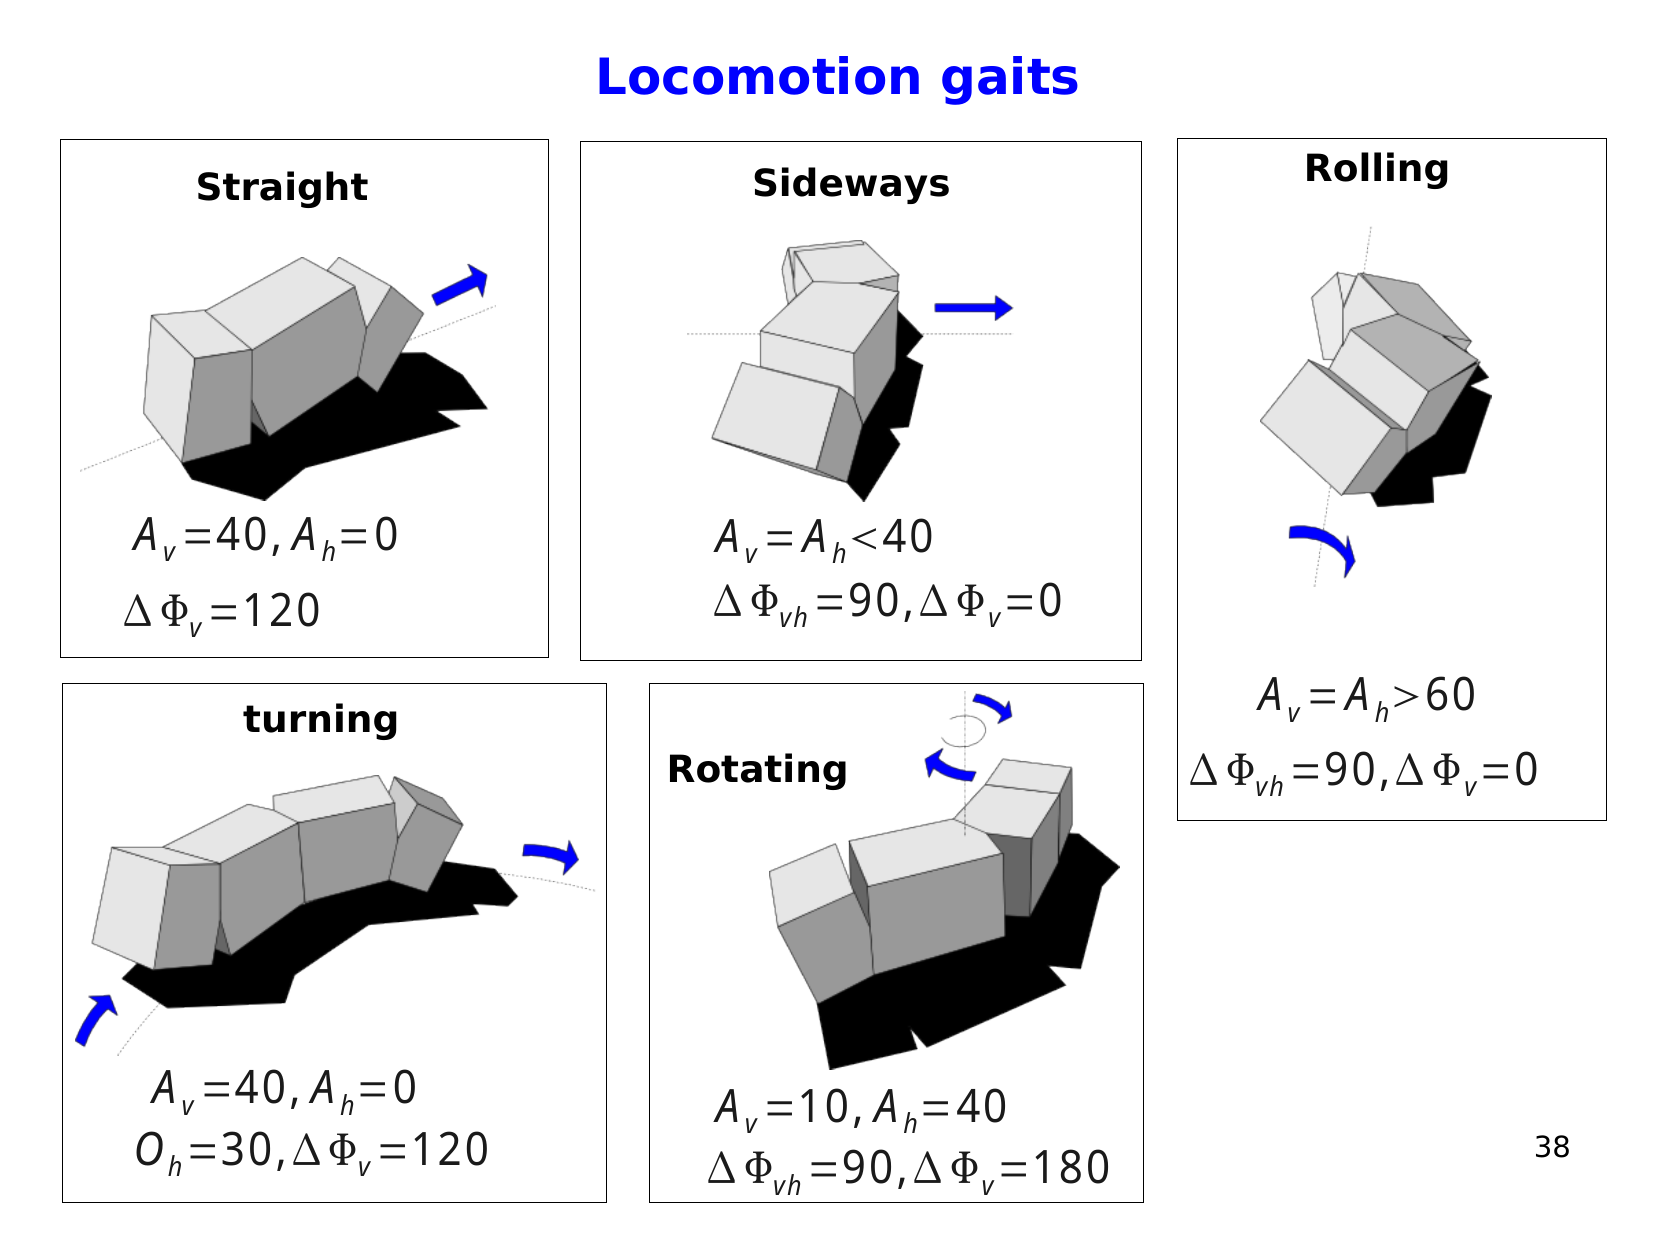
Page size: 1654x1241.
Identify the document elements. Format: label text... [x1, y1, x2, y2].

chart [123, 1060, 503, 1184]
text_box turning [228, 690, 415, 750]
chart [112, 583, 334, 645]
text_box Sideways [737, 154, 966, 213]
picture [80, 257, 496, 501]
chart [696, 1078, 1125, 1202]
chart [702, 509, 948, 571]
chart [1245, 667, 1491, 729]
text_box Straight [180, 158, 384, 217]
picture [1260, 226, 1492, 587]
chart [1178, 741, 1553, 804]
picture [769, 691, 1120, 1070]
picture [687, 240, 1014, 503]
picture [75, 775, 597, 1056]
text_box Rotating [651, 740, 864, 799]
chart [120, 507, 411, 569]
text_box Locomotion gaits [580, 40, 1096, 115]
text_box Rolling [1289, 139, 1466, 199]
chart [702, 573, 1077, 635]
